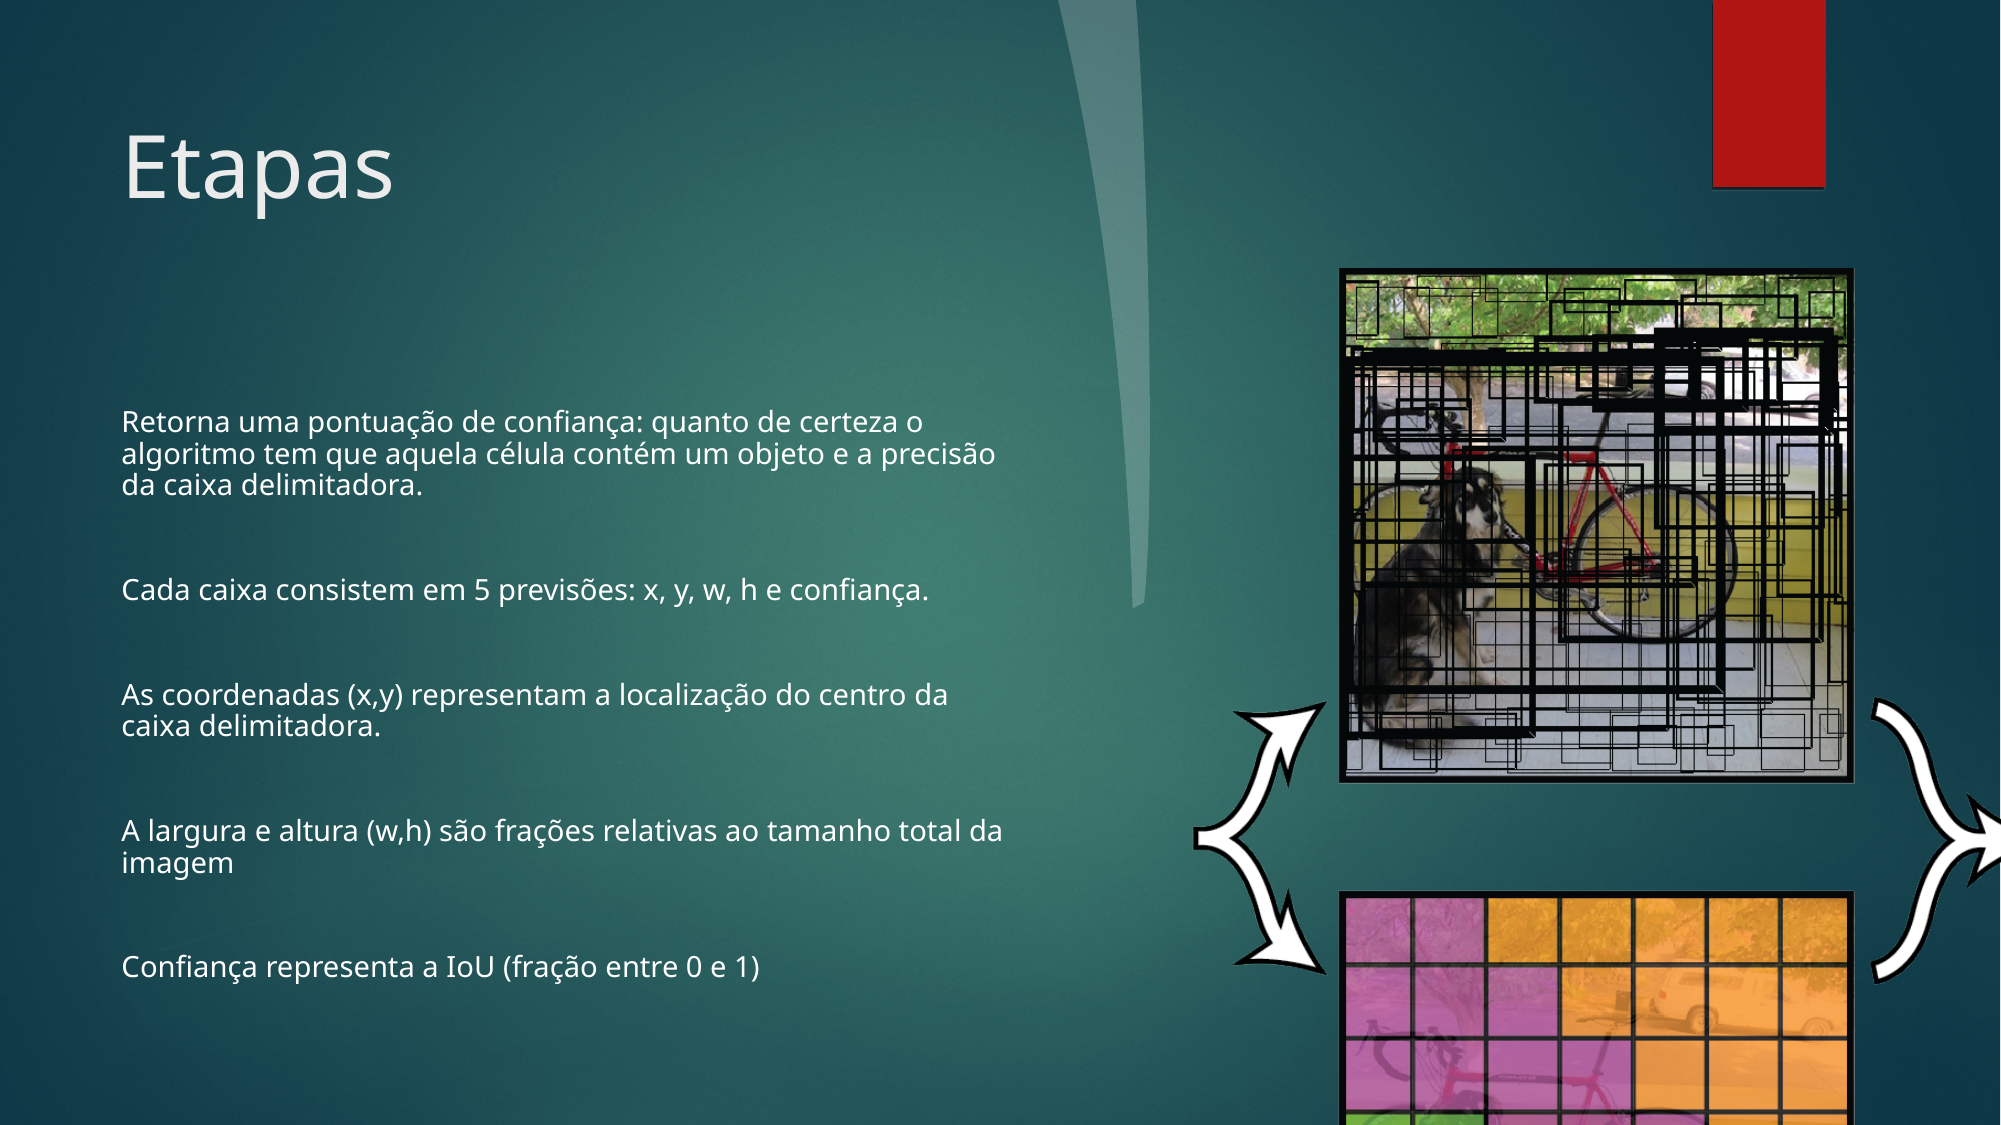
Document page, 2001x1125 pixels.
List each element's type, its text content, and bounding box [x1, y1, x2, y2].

picture [1191, 268, 2000, 1125]
list Retorna uma pontuação de confiança: quanto de certeza o algoritmo tem que aquela célula contém um objeto e a precisão da caixa delimitadora. Cada caixa consistem em 5 previsões: x, y, w, h e confiança. As coordenadas (x,y) representam a localização do centro da caixa delimitadora. A largura e altura (w,h) são frações relativas ao tamanho total da imagem Confiança representa a IoU (fração entre 0 e 1) [106, 399, 1028, 1021]
title Etapas [106, 103, 1028, 370]
text_box [0, 0, 2000, 1125]
